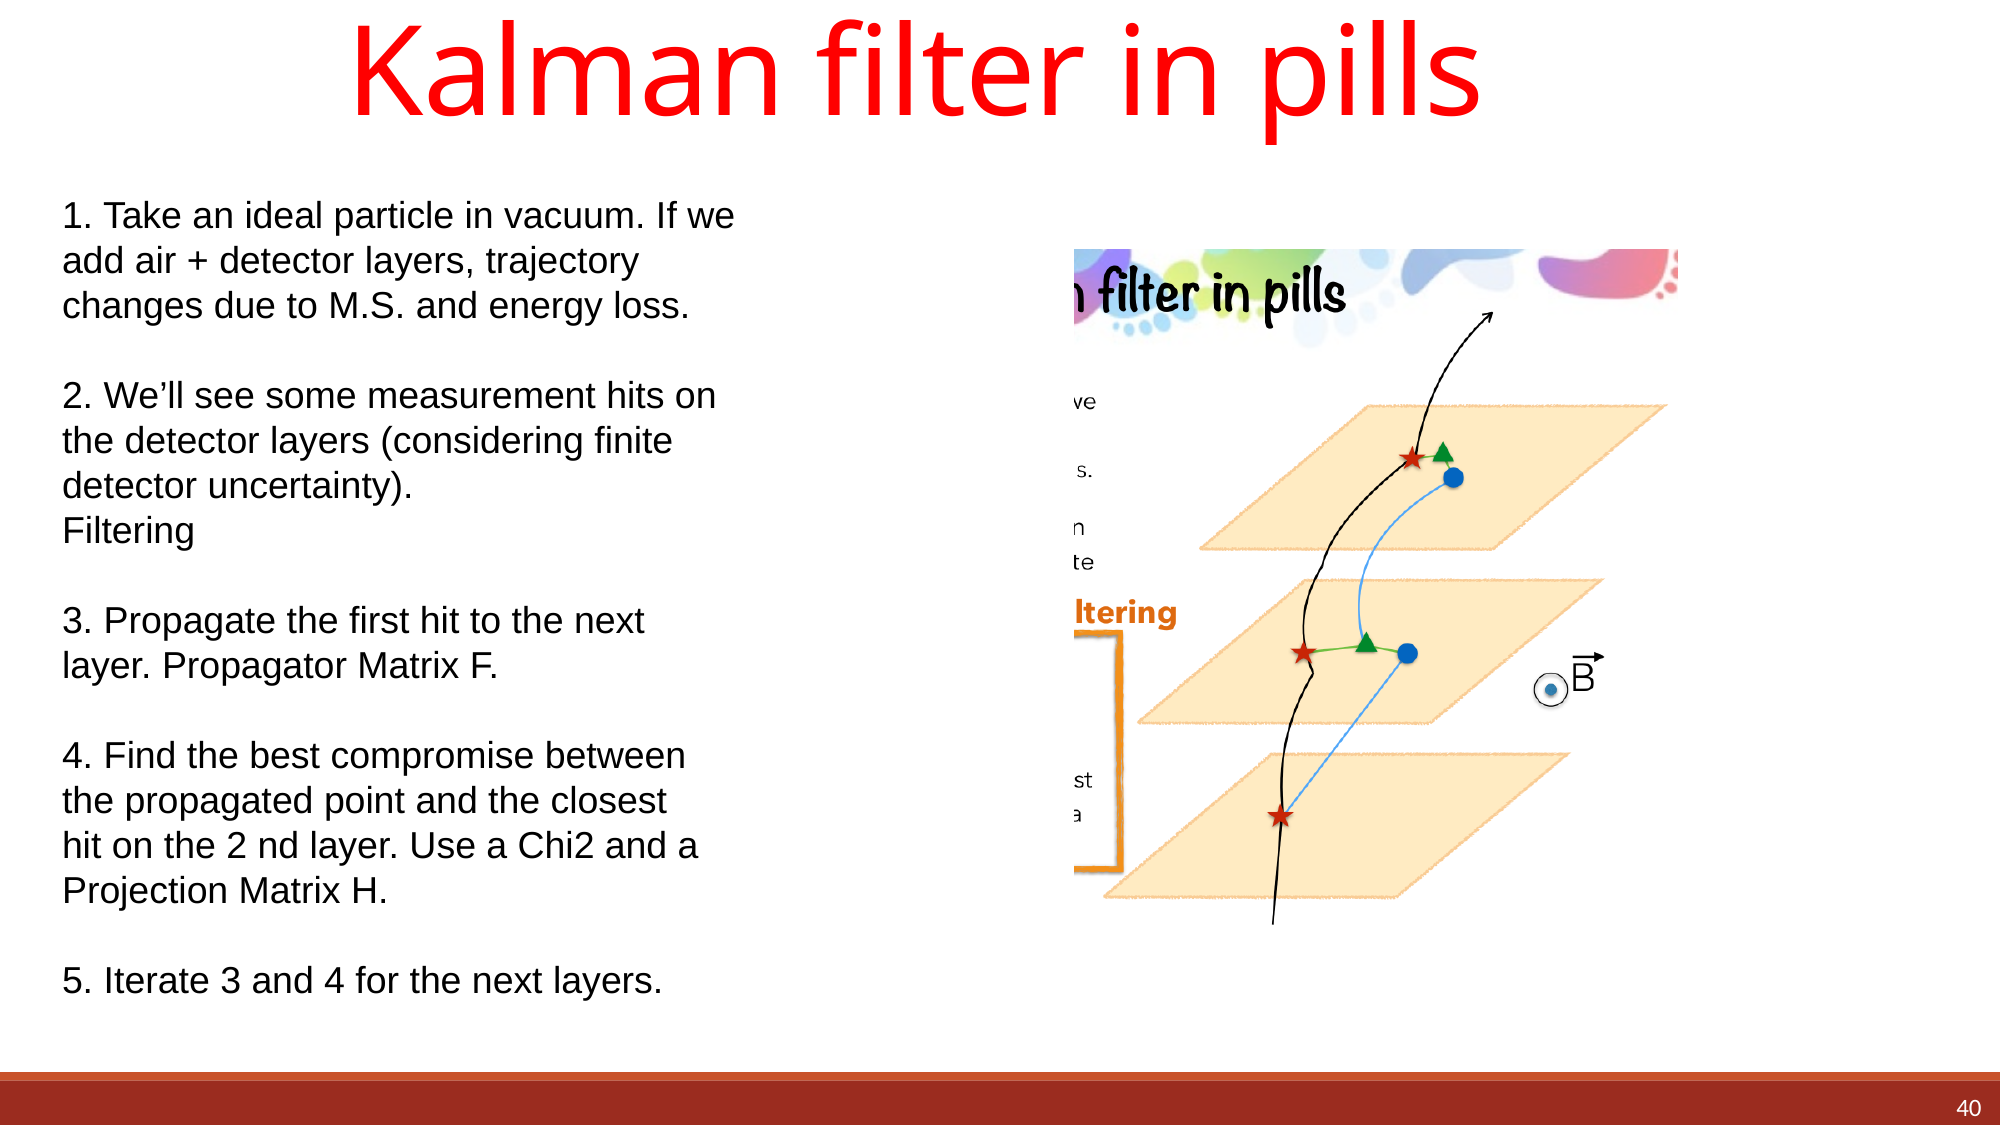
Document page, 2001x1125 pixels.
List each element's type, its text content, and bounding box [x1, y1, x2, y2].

picture [1074, 249, 1678, 945]
text_box [0, 1072, 2000, 1125]
text_box 1. Take an ideal particle in vacuum. If we add air + detector layers, trajectory changes due to M.S. and energy loss. 2. We’ll see some measurement hits on the detector layers (considering finite detector uncertainty). Filtering 3. Propagate the first hit to the next layer. Propagator Matrix F. 4. Find the best compromise between the propagated point and the closest hit on the 2 nd layer. Use a Chi2 and a Projection Matrix H. 5. Iterate 3 and 4 for the next layers. [47, 138, 751, 994]
text_box <numero> [1949, 1095, 1988, 1122]
text_box Kalman filter in pills [259, 0, 1572, 291]
